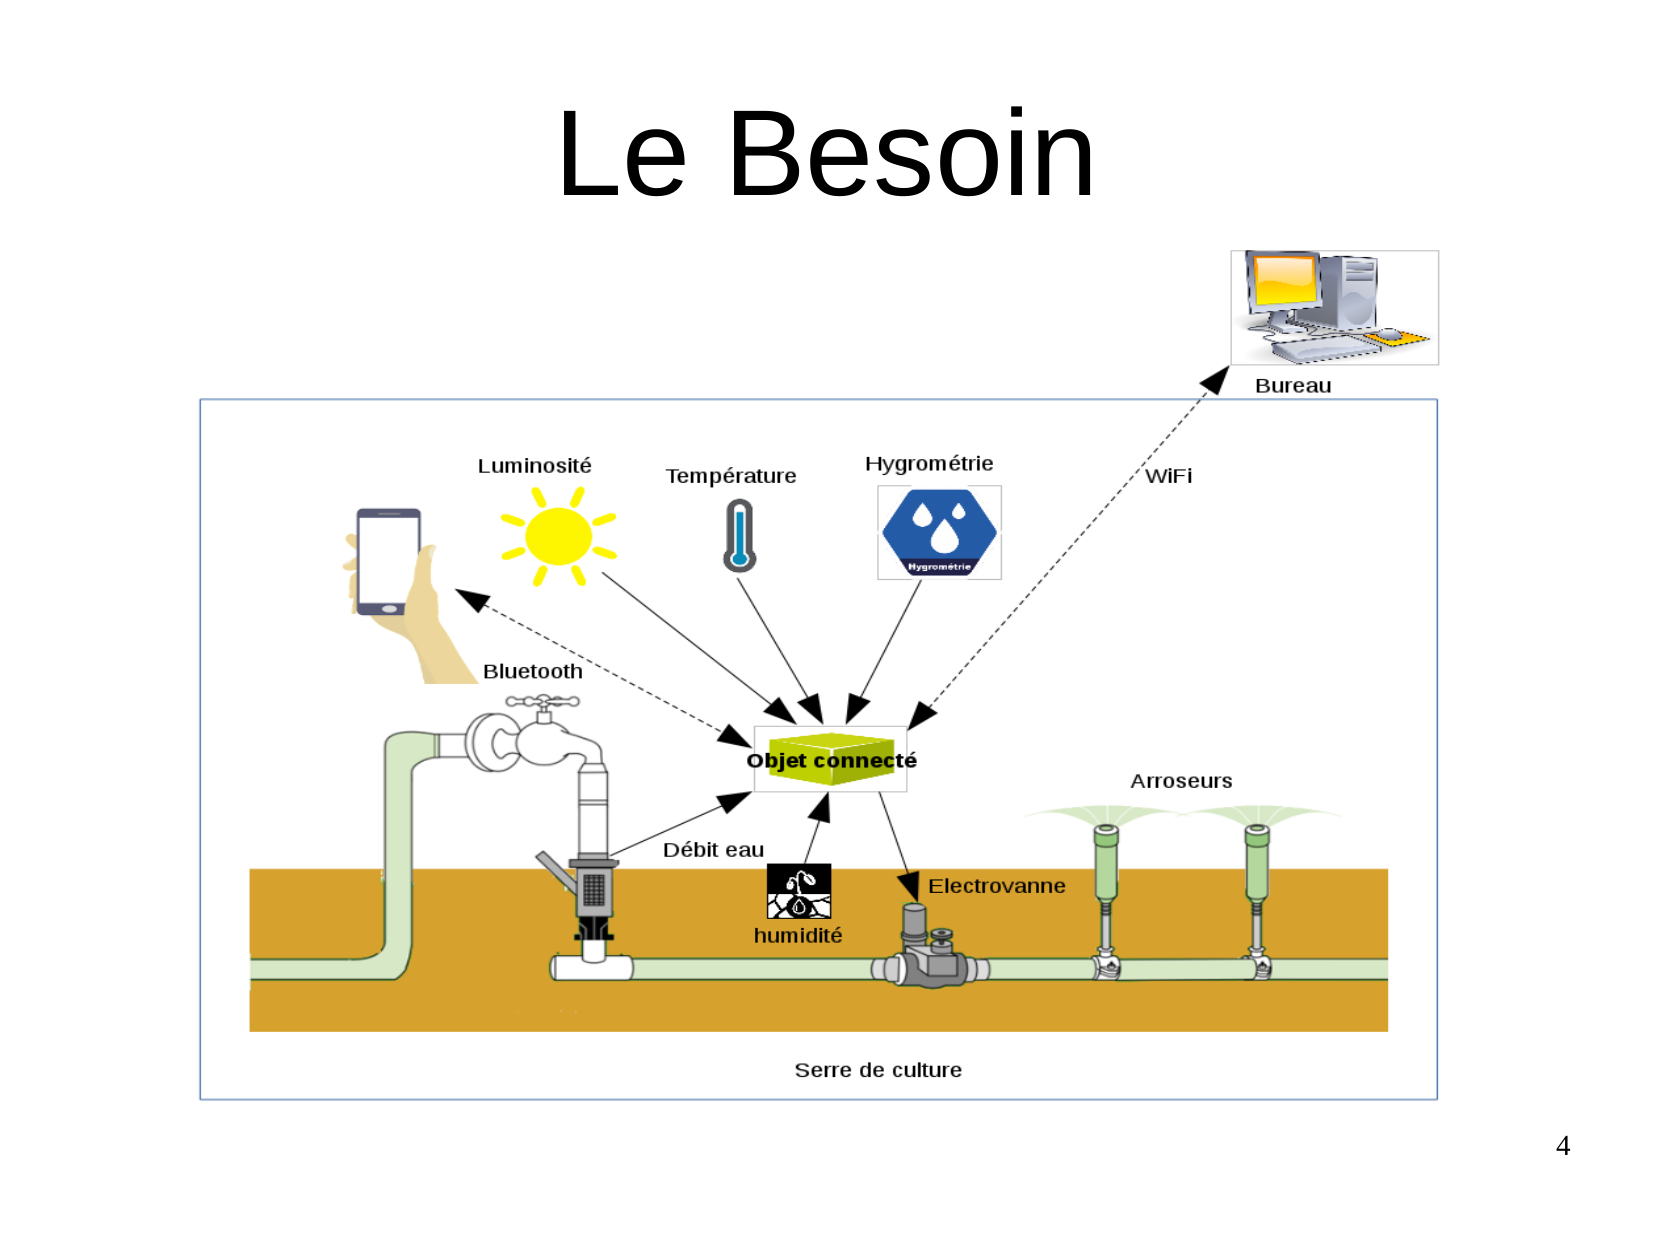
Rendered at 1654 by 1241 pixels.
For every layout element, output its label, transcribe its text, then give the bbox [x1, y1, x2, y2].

picture [188, 239, 1450, 1111]
title Le Besoin [82, 49, 1571, 257]
